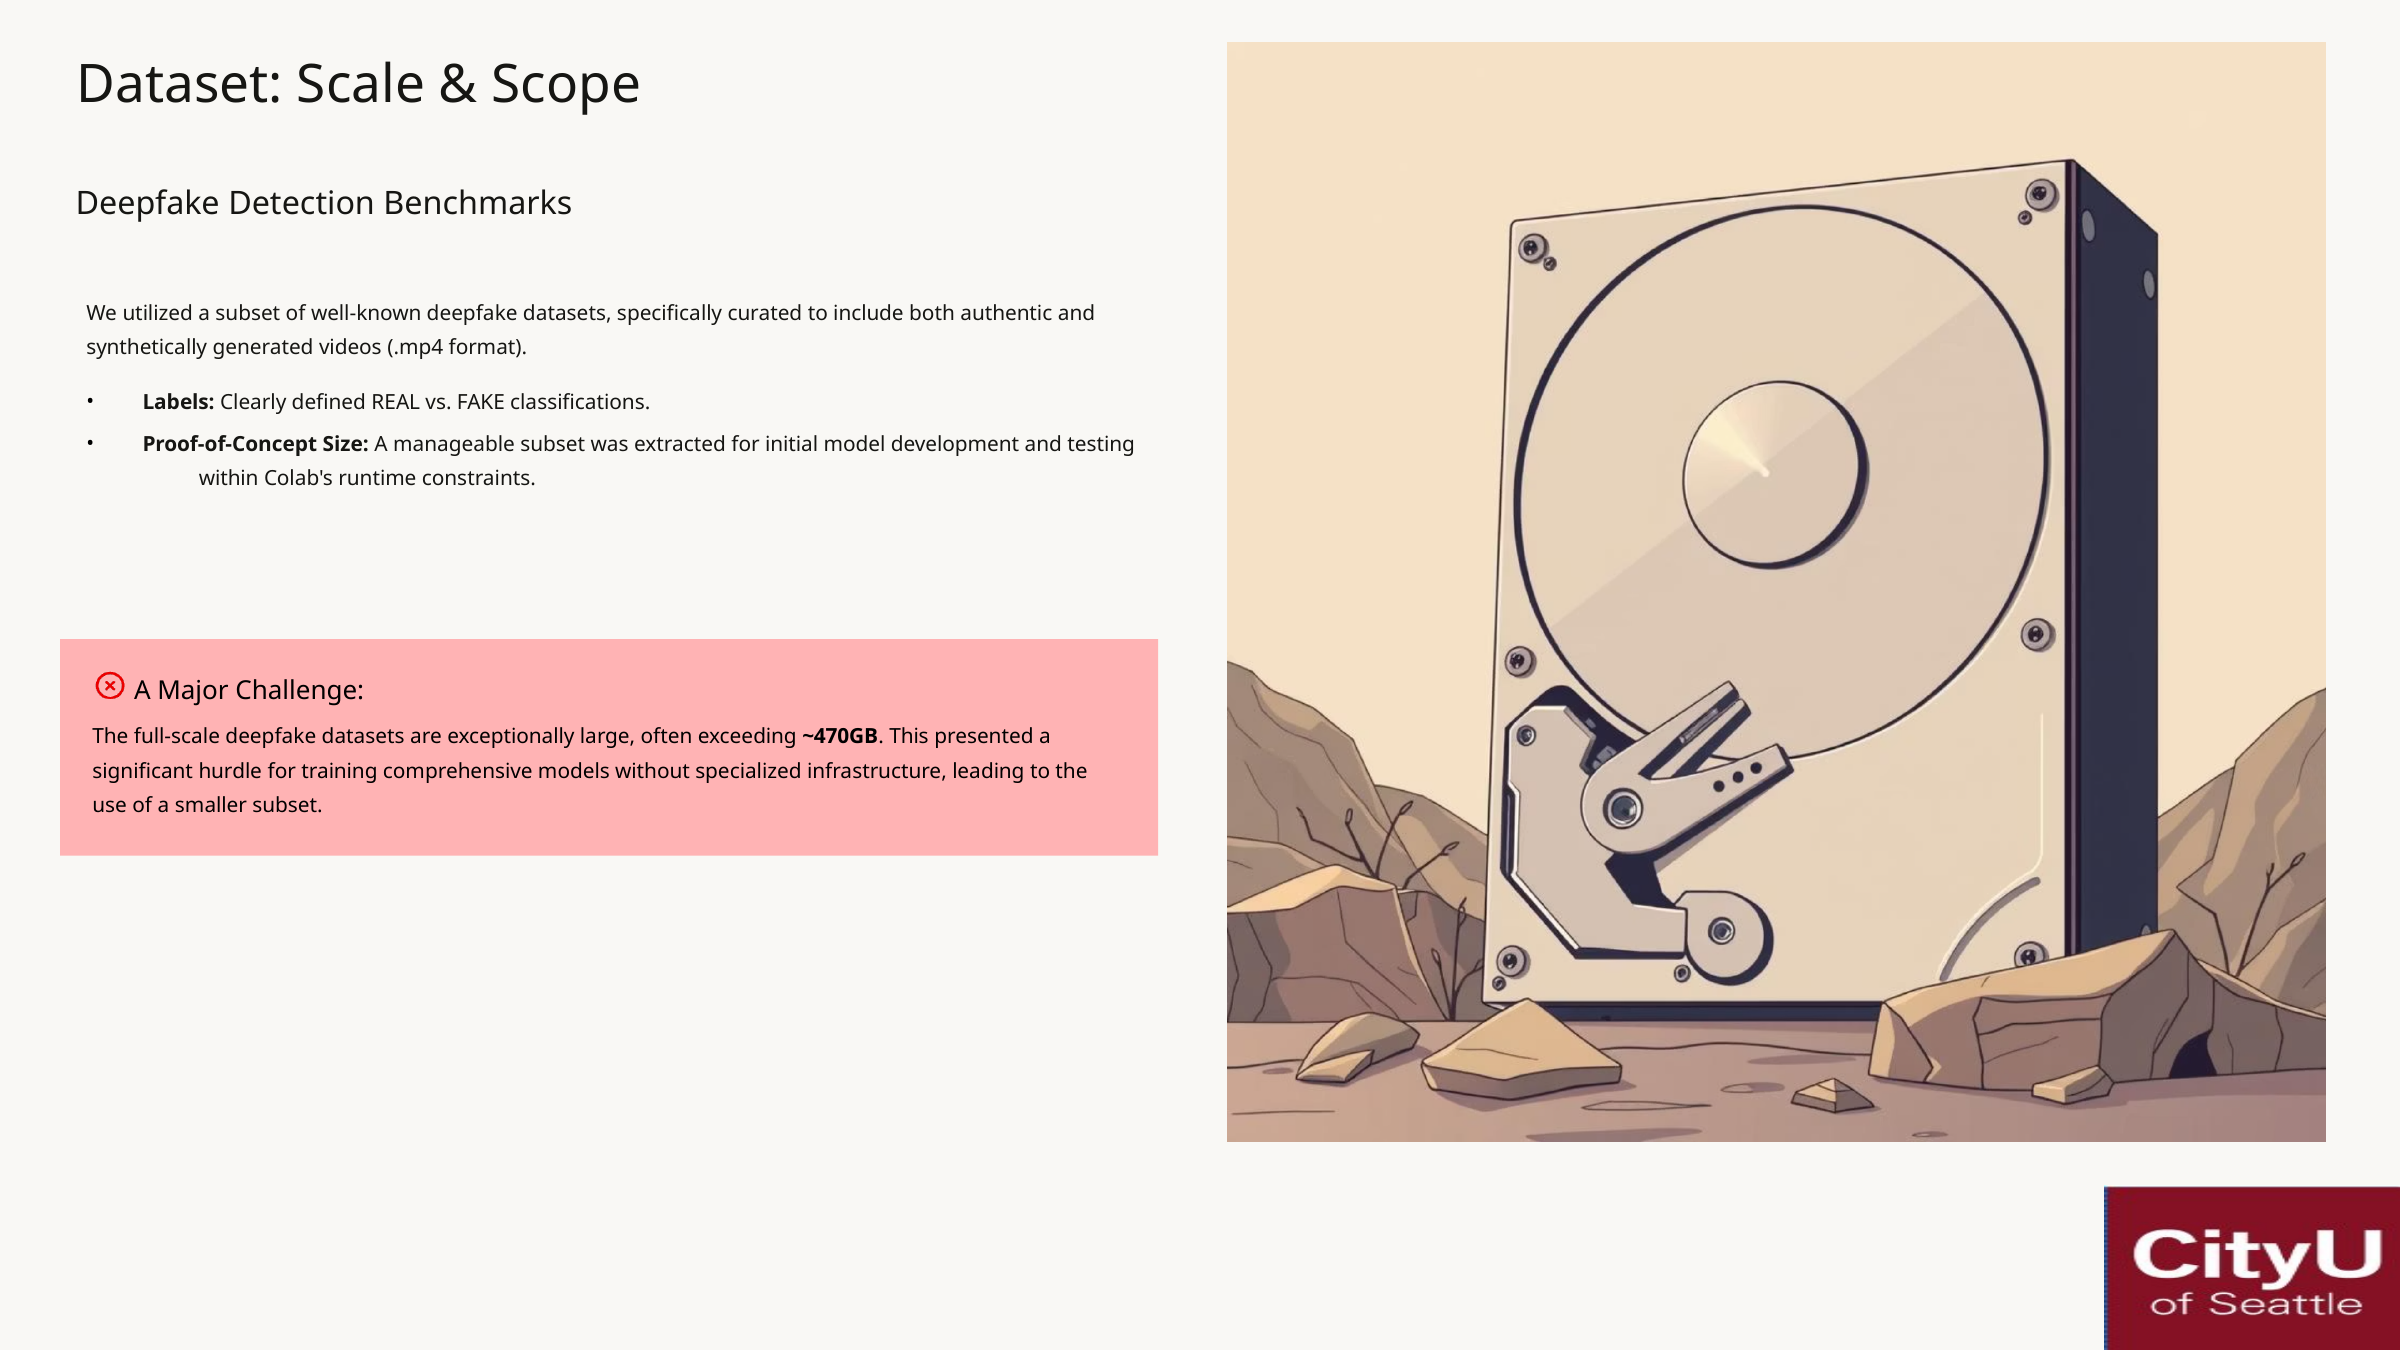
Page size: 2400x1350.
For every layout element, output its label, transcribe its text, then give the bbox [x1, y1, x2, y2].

text_box Proof-of-Concept Size: A manageable subset was extracted for initial model development and testing within Colab's runtime constraints. [86, 421, 1184, 490]
text_box Labels: Clearly defined REAL vs. FAKE classifications. [86, 379, 1184, 414]
text_box Dataset: Scale & Scope [77, 47, 719, 123]
text_box Deepfake Detection Benchmarks [76, 181, 575, 222]
text_box [60, 639, 1159, 856]
picture [1227, 43, 2326, 1142]
text_box We utilized a subset of well-known deepfake datasets, specifically curated to include both authentic and synthetically generated videos (.mp4 format). [86, 290, 1184, 359]
picture [92, 671, 128, 699]
text_box A Major Challenge: [134, 671, 404, 705]
text_box The full-scale deepfake datasets are exceptionally large, often exceeding ~470GB. This presented a significant hurdle for training comprehensive models without specialized infrastructure, leading to the use of a smaller subset. [93, 714, 1092, 817]
picture [2104, 1185, 2400, 1350]
